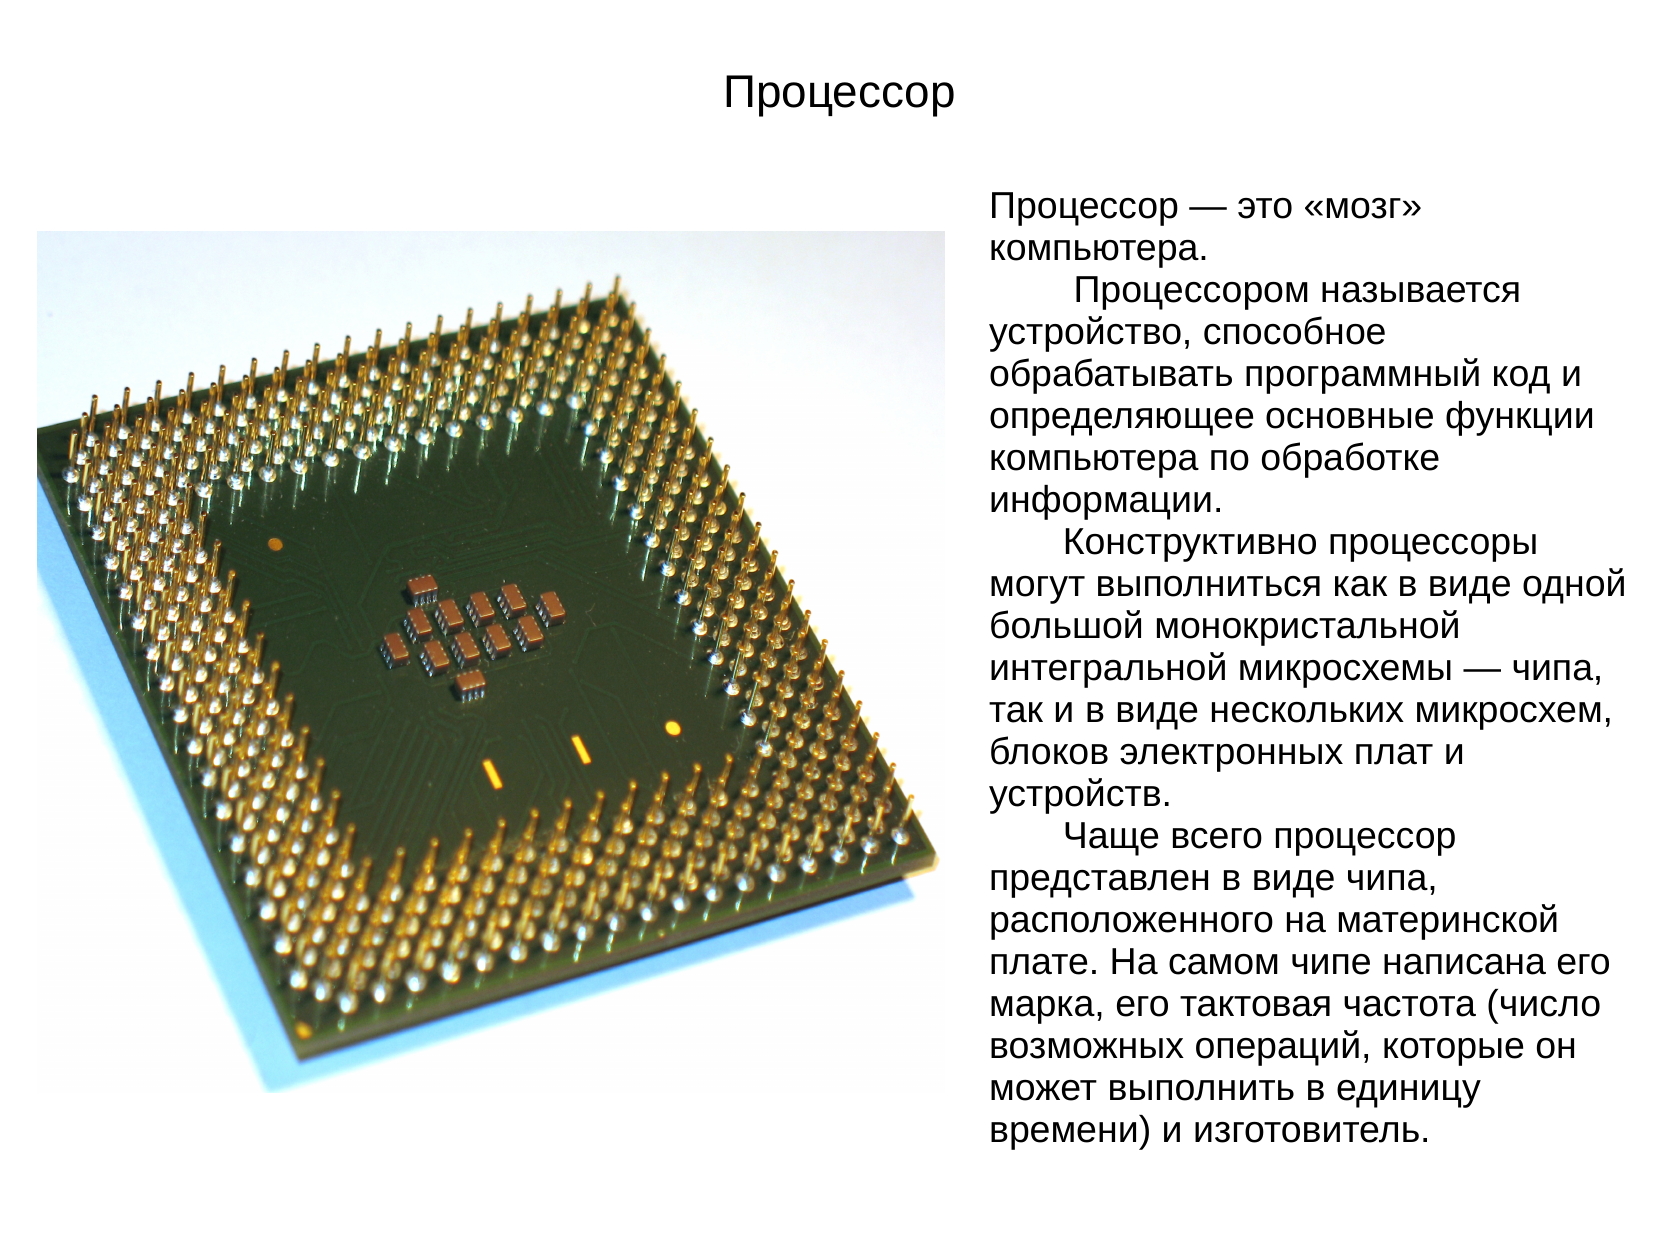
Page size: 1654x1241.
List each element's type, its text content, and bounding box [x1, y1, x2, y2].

text_box Процессор — это «мозг» компьютера. Процессором называется устройство, способное обрабатывать программный код и определяющее основные функции компьютера по обработке информации. Конструктивно процессоры могут выполниться как в виде одной большой монокристальной интегральной микросхемы — чипа, так и в виде нескольких микросхем, блоков электронных плат и устройств. Чаще всего процессор представлен в виде чипа, расположенного на материнской плате. На самом чипе написана его марка, его тактовая частота (число возможных операций, которые он может выполнить в единицу времени) и изготовитель. [974, 177, 1654, 1241]
text_box Процессор [708, 59, 1654, 148]
picture [37, 231, 945, 1093]
